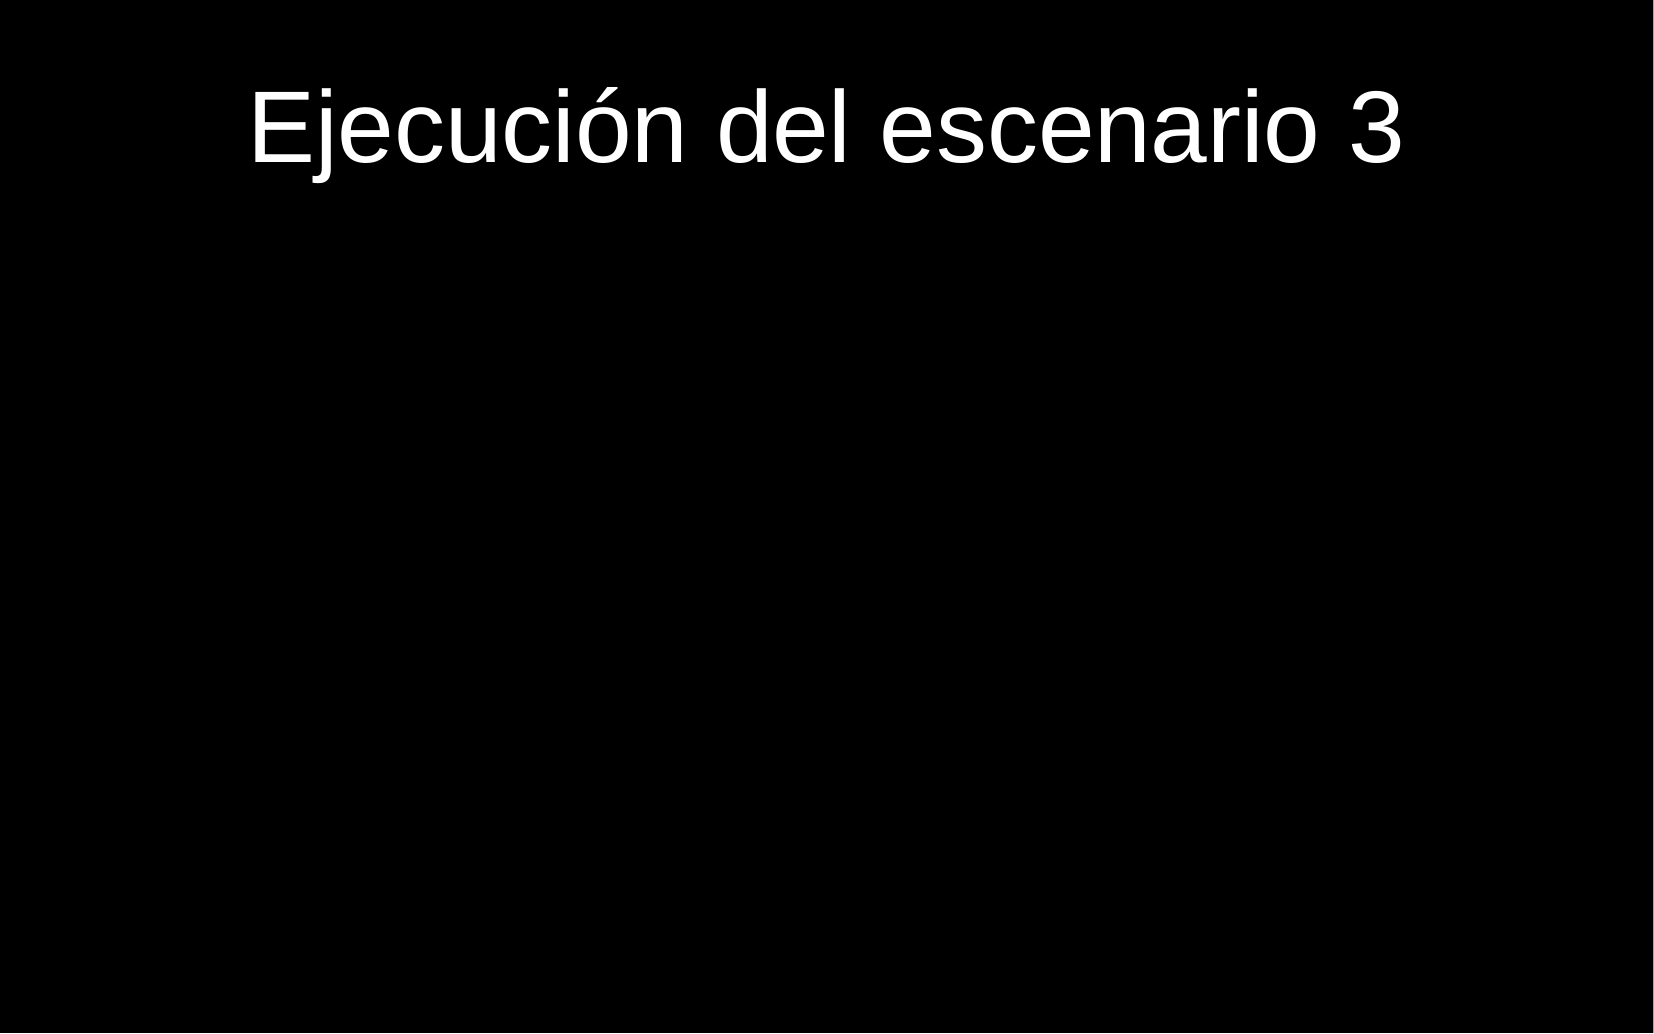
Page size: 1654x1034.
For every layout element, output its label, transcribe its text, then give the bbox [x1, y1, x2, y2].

title Ejecución del escenario 3 [82, 41, 1571, 214]
